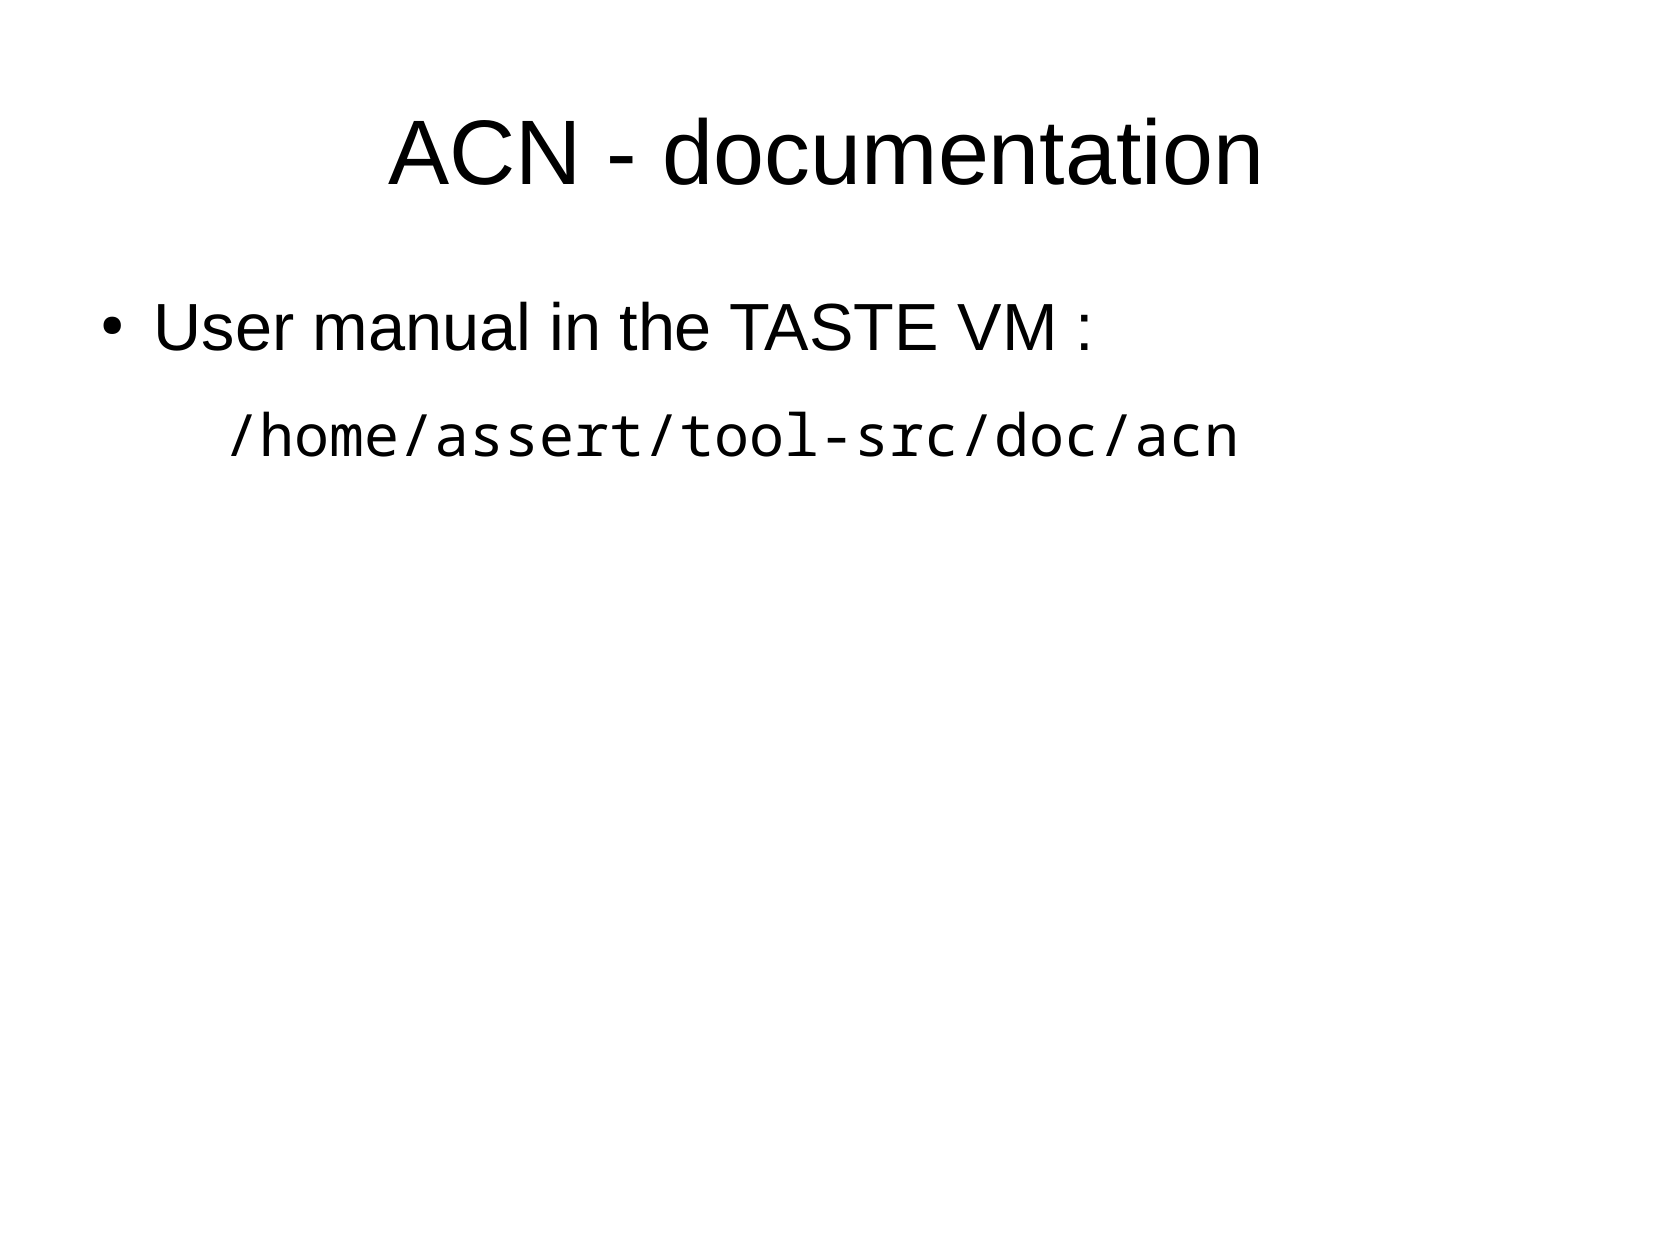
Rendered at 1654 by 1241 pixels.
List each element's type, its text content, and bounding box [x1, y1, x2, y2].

title ACN - documentation [82, 49, 1571, 257]
list User manual in the TASTE VM : /home/assert/tool-src/doc/acn [82, 290, 1538, 1010]
